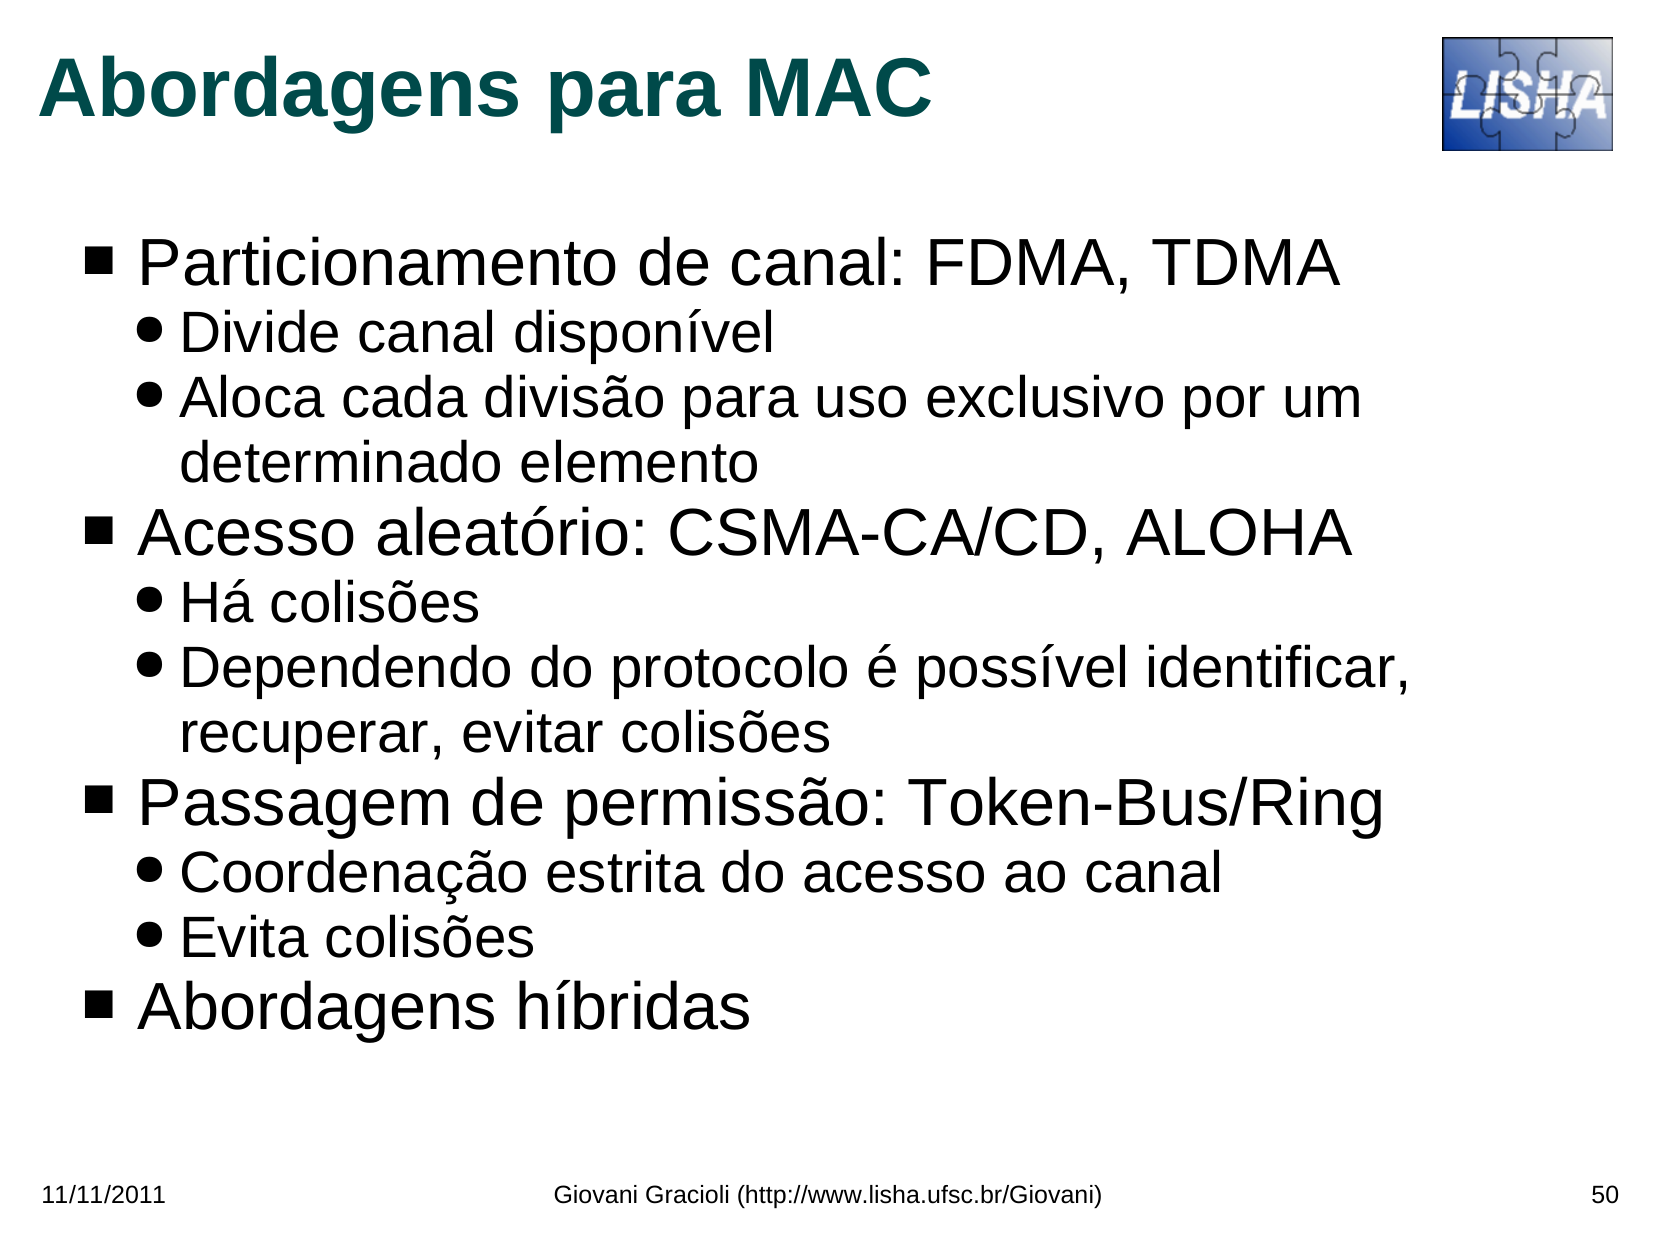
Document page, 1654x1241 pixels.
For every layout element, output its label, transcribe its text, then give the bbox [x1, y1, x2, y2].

list Particionamento de canal: FDMA, TDMA Divide canal disponível Aloca cada divisão para uso exclusivo por um determinado elemento Acesso aleatório: CSMA-CA/CD, ALOHA Há colisões Dependendo do protocolo é possível identificar, recuperar, evitar colisões Passagem de permissão: Token-Bus/Ring Coordenação estrita do acesso ao canal Evita colisões Abordagens híbridas [37, 225, 1613, 1163]
picture [1442, 37, 1613, 151]
title Abordagens para MAC [37, 37, 1426, 151]
